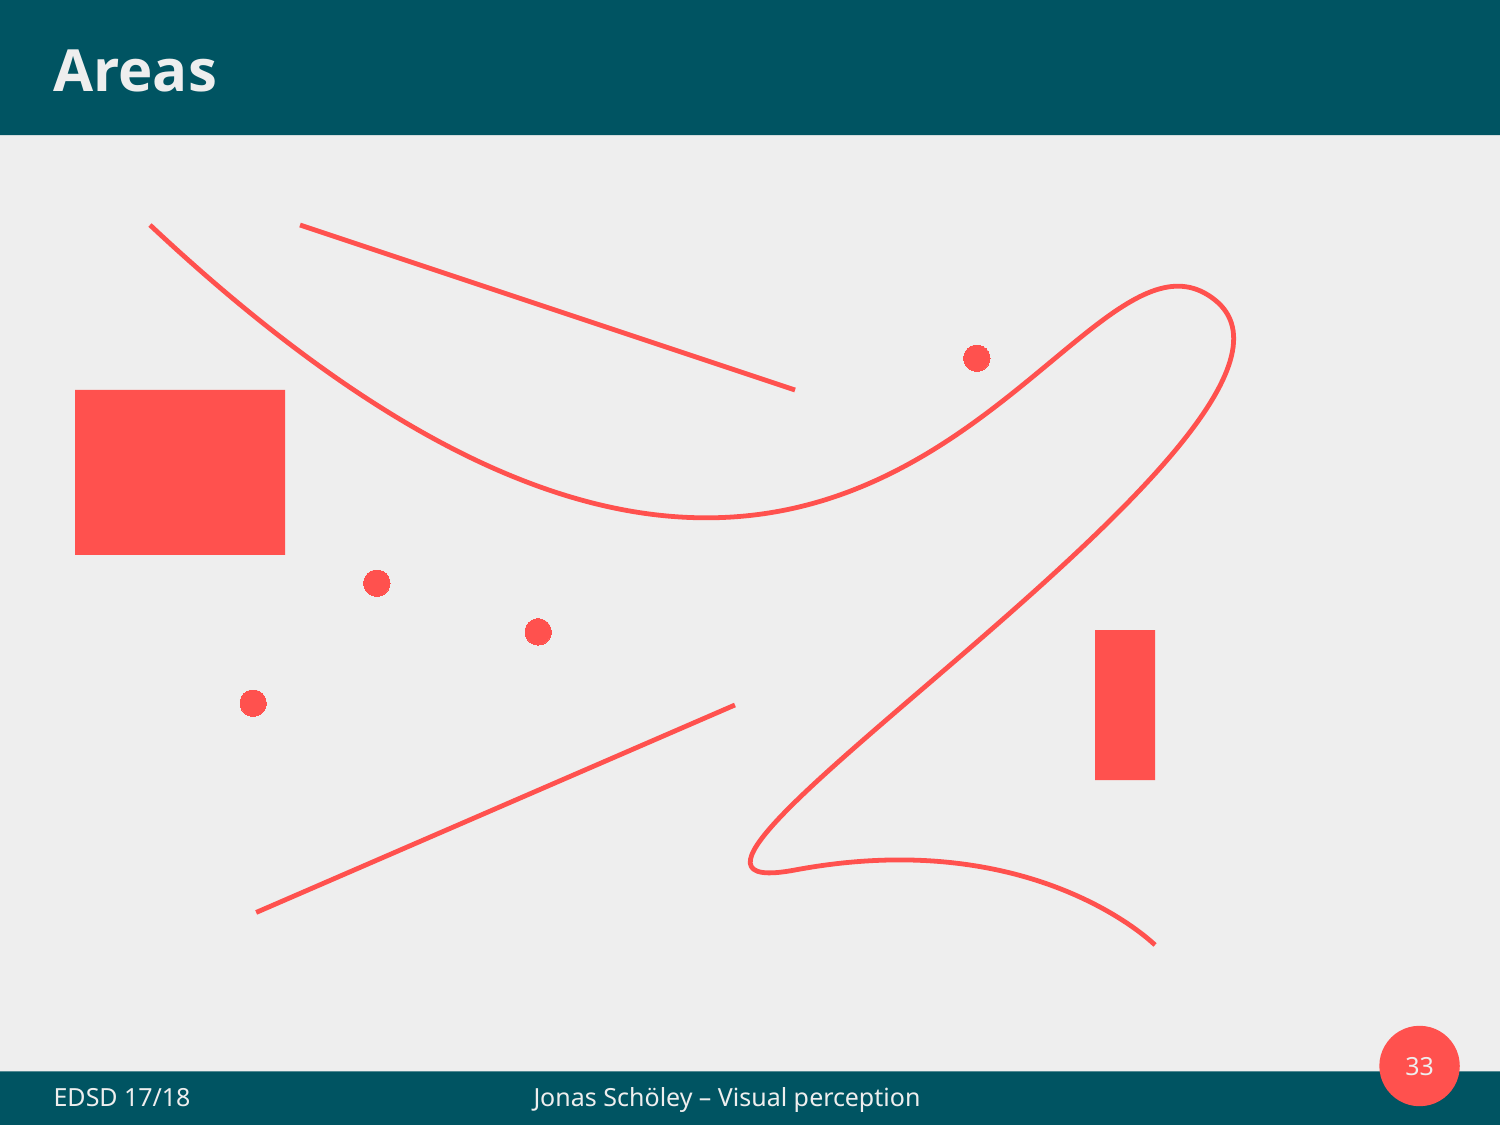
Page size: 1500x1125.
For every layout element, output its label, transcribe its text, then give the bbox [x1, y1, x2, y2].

title Areas [53, 0, 1447, 141]
text_box [1095, 630, 1156, 781]
text_box [525, 618, 552, 646]
text_box [75, 389, 286, 555]
text_box [363, 570, 391, 597]
text_box [963, 345, 991, 372]
text_box [240, 690, 267, 717]
